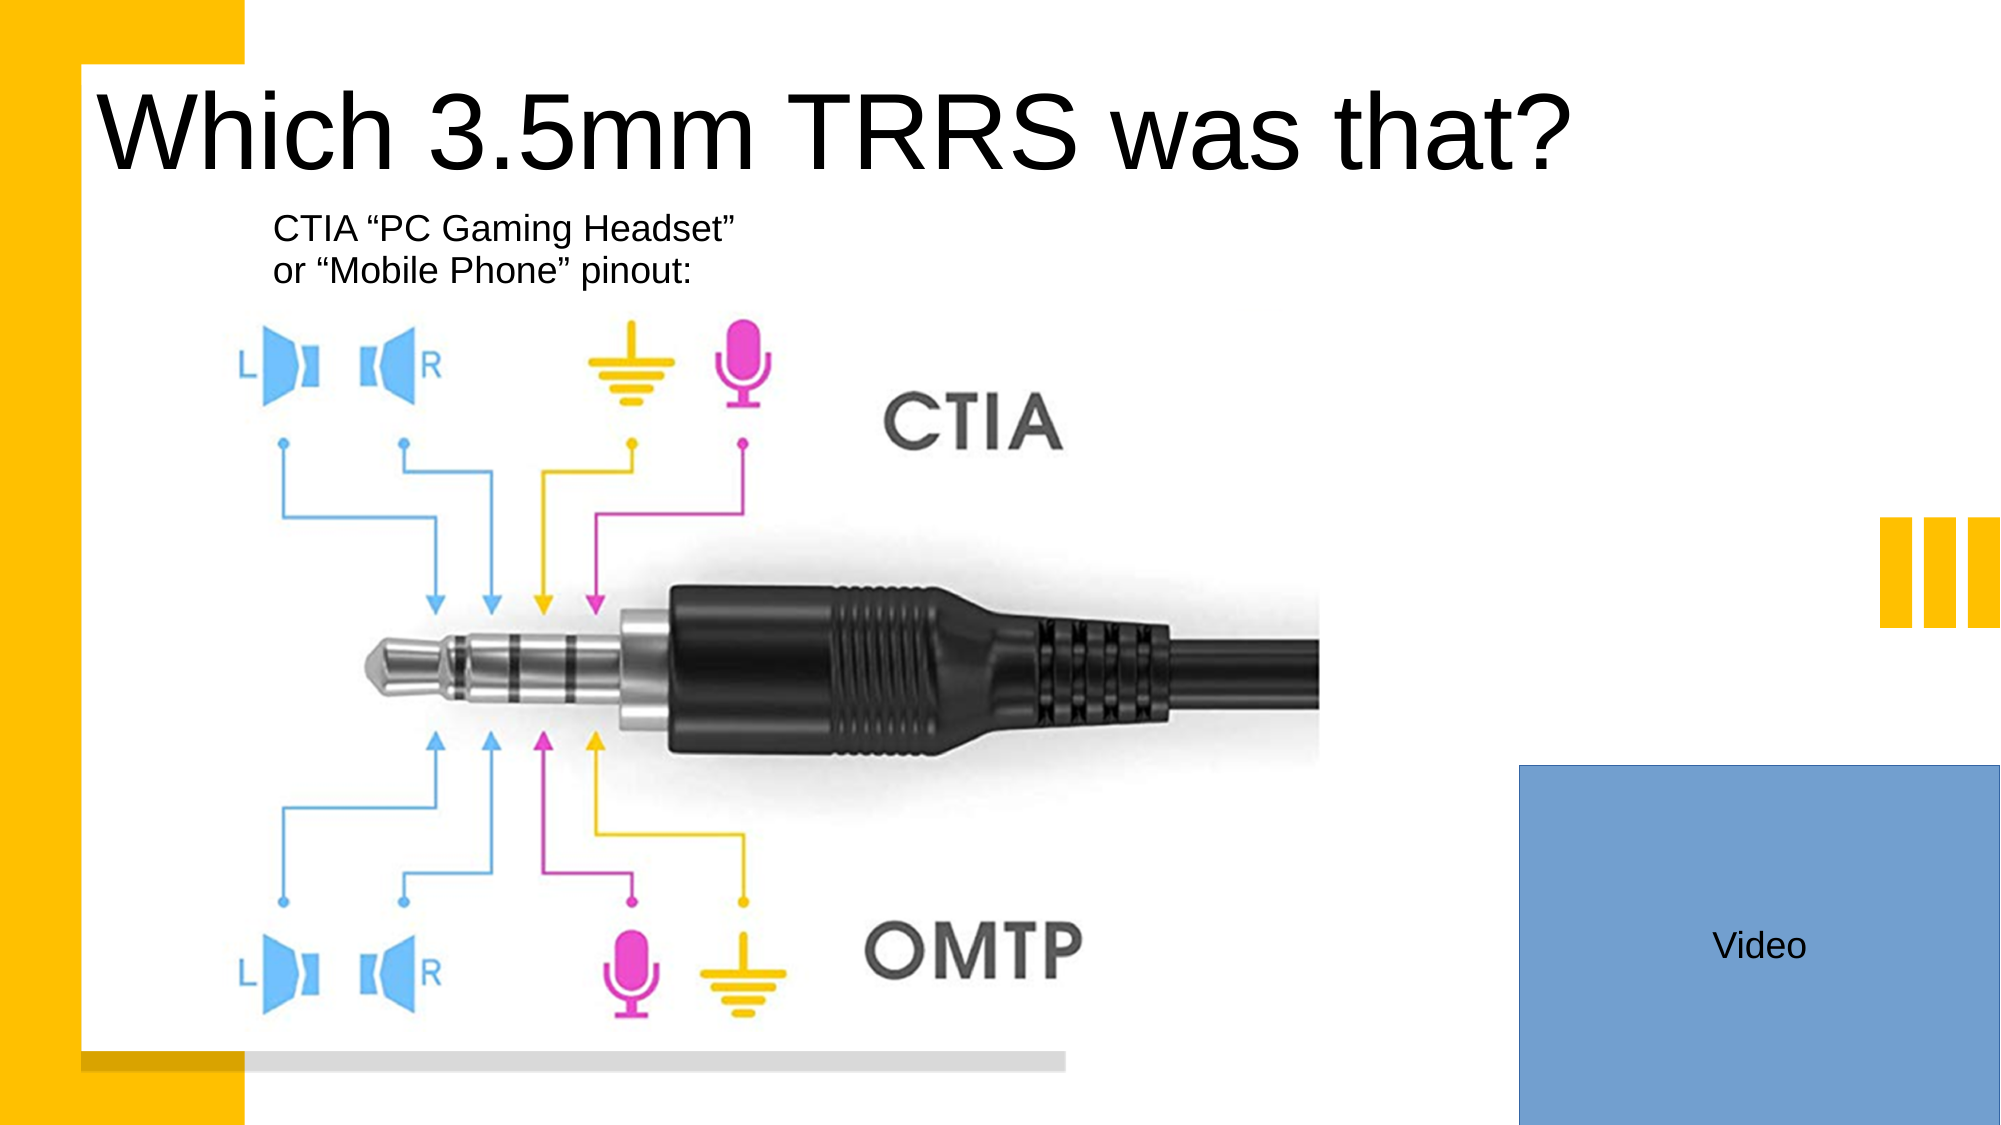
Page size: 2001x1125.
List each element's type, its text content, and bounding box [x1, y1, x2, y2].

text_box Video [1519, 765, 2000, 1125]
text_box [0, 0, 2000, 1125]
text_box CTIA “PC Gaming Headset” or “Mobile Phone” pinout: [258, 200, 751, 299]
picture [210, 299, 1320, 1035]
text_box Which 3.5mm TRRS was that? [81, 64, 1921, 201]
